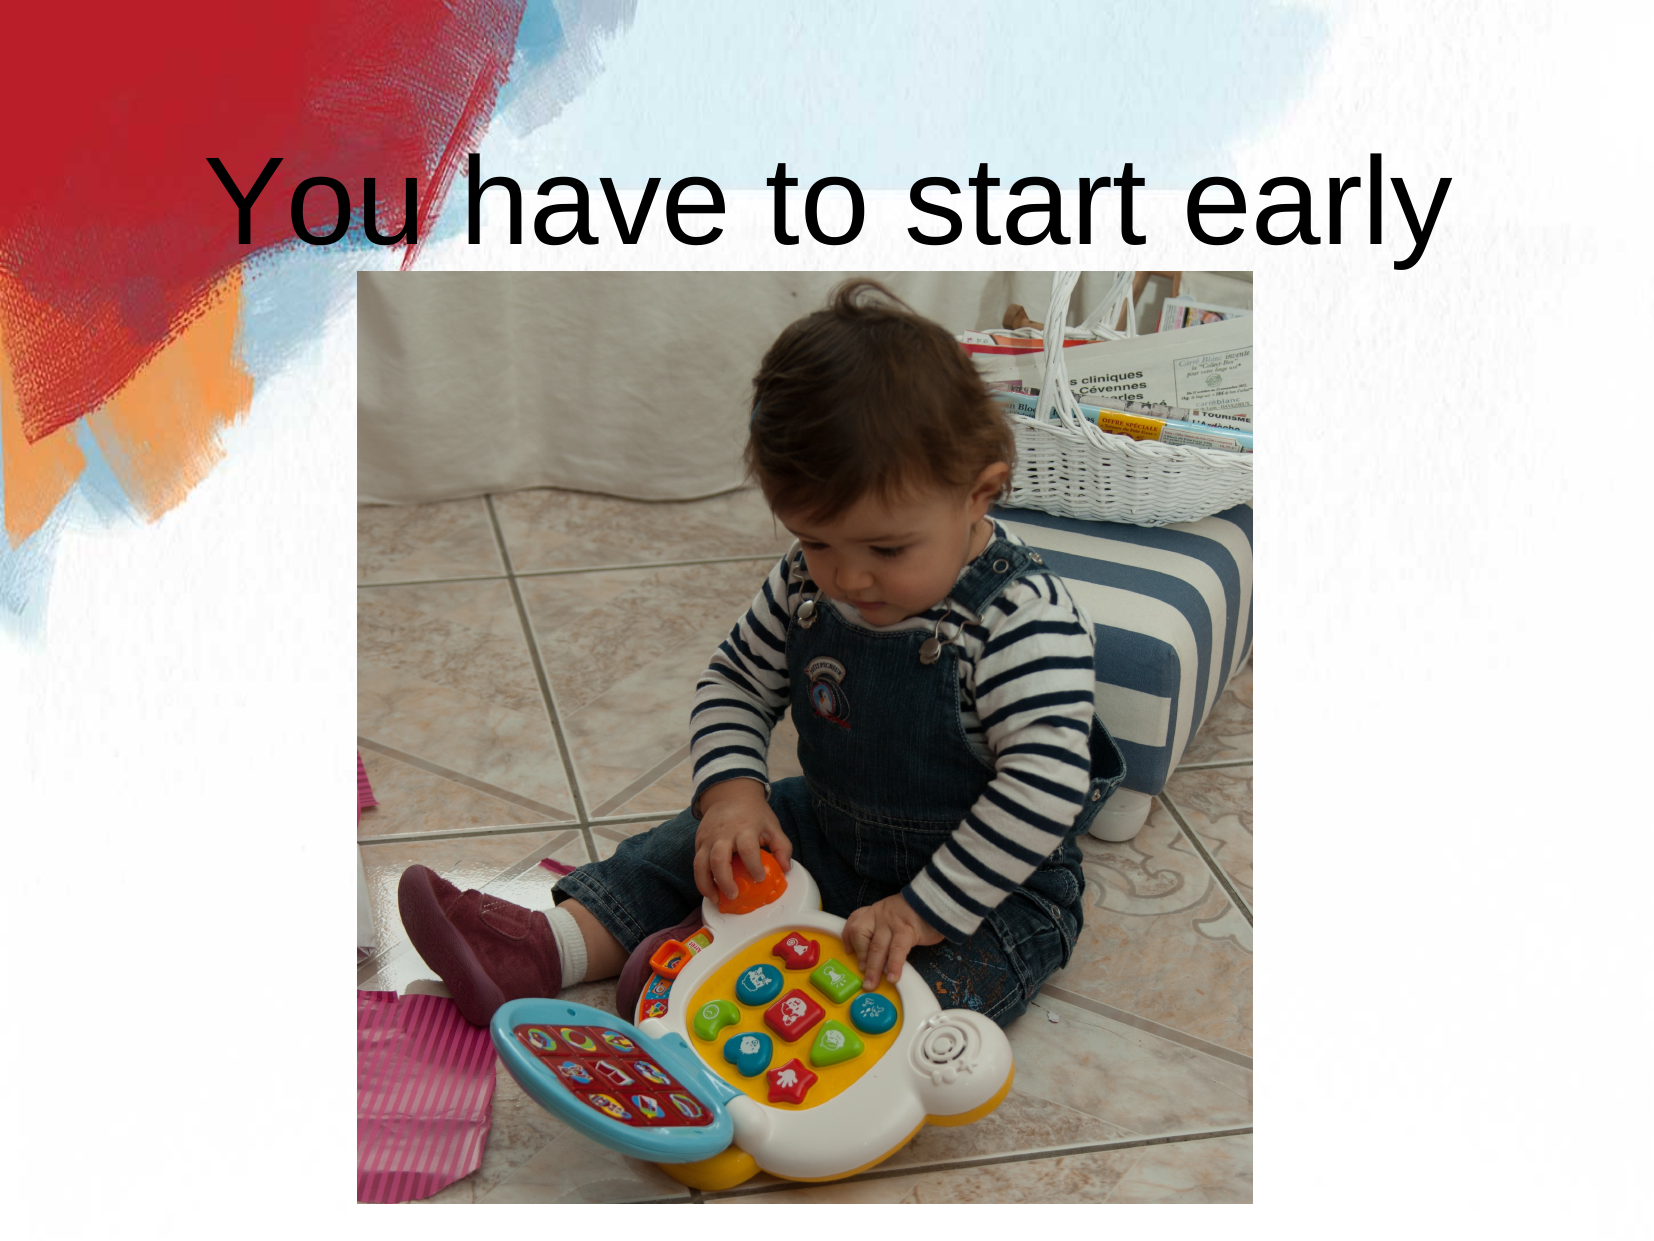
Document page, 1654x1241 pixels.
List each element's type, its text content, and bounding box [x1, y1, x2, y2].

title You have to start early [85, 94, 1574, 302]
picture [0, 0, 1654, 1241]
